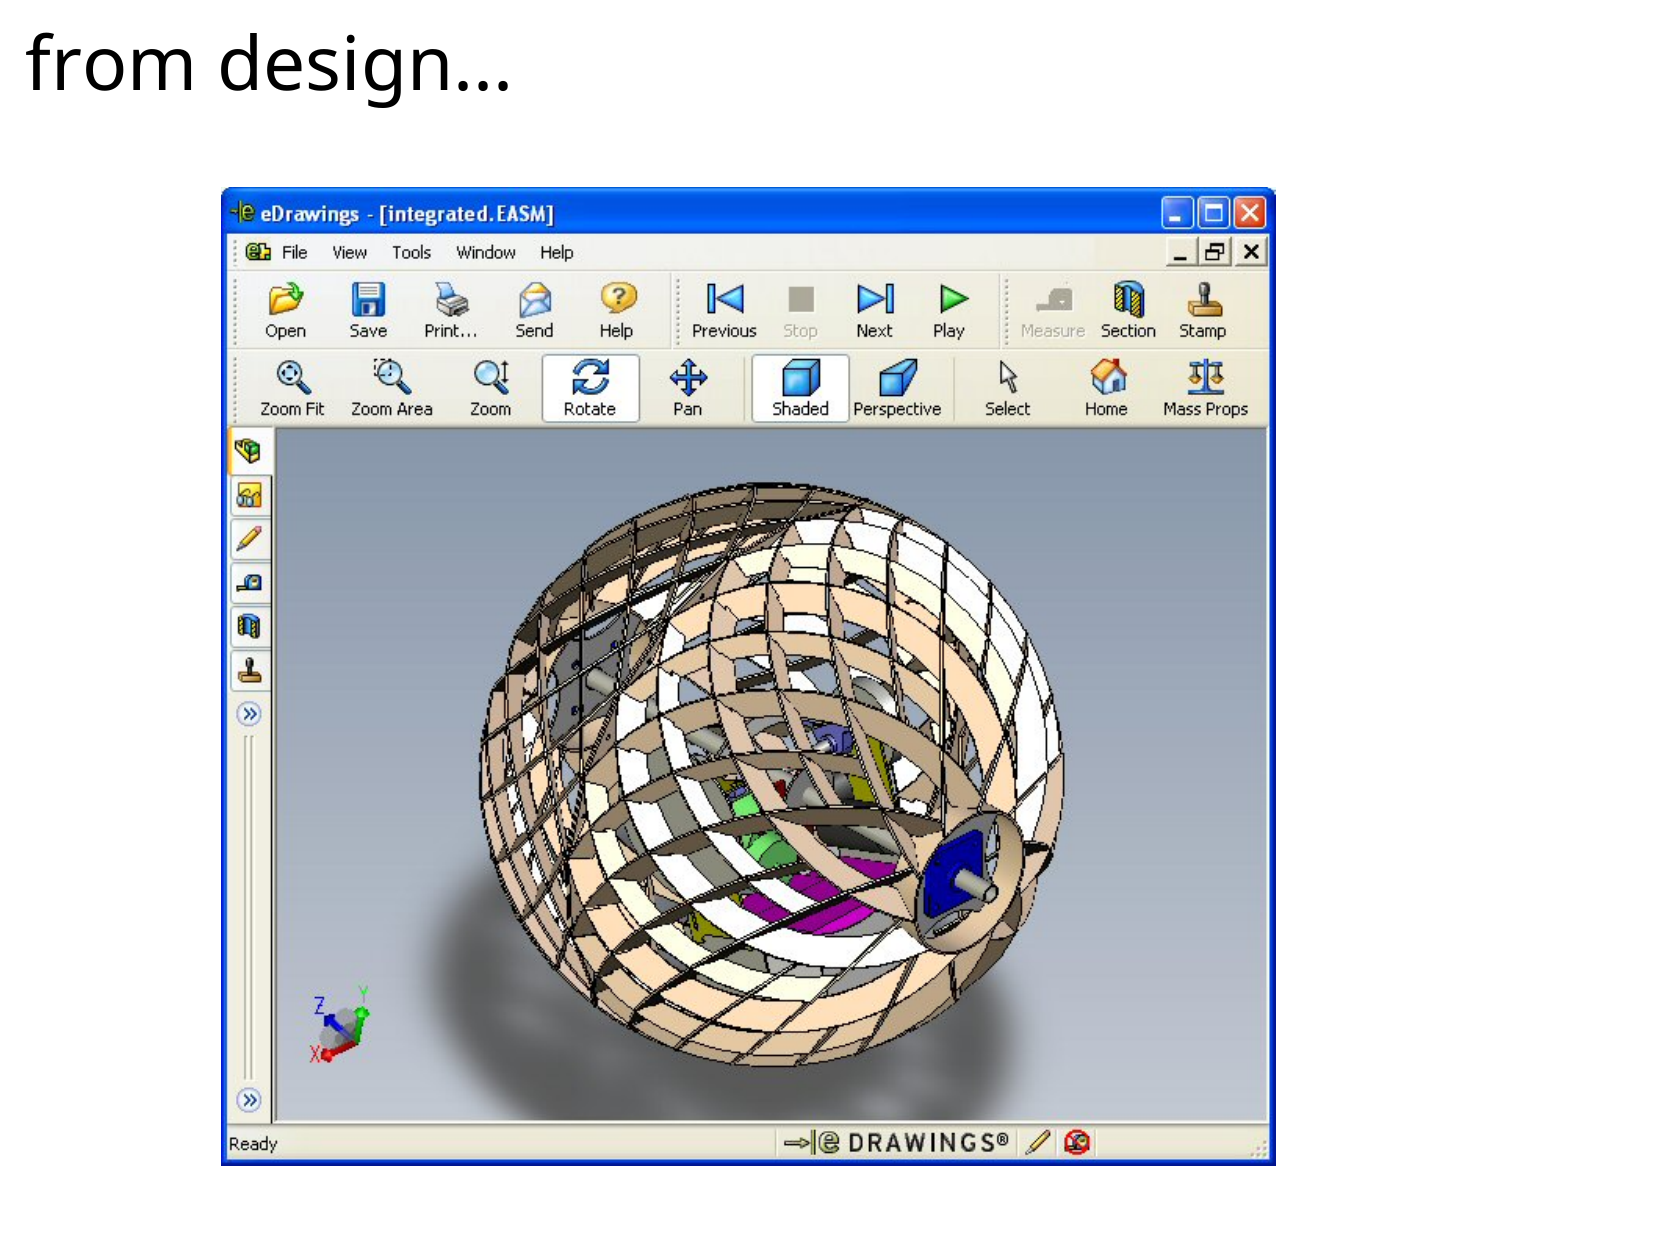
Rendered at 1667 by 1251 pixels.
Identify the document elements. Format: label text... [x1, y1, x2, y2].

picture [221, 187, 1276, 1166]
title from design... [0, 0, 1667, 113]
